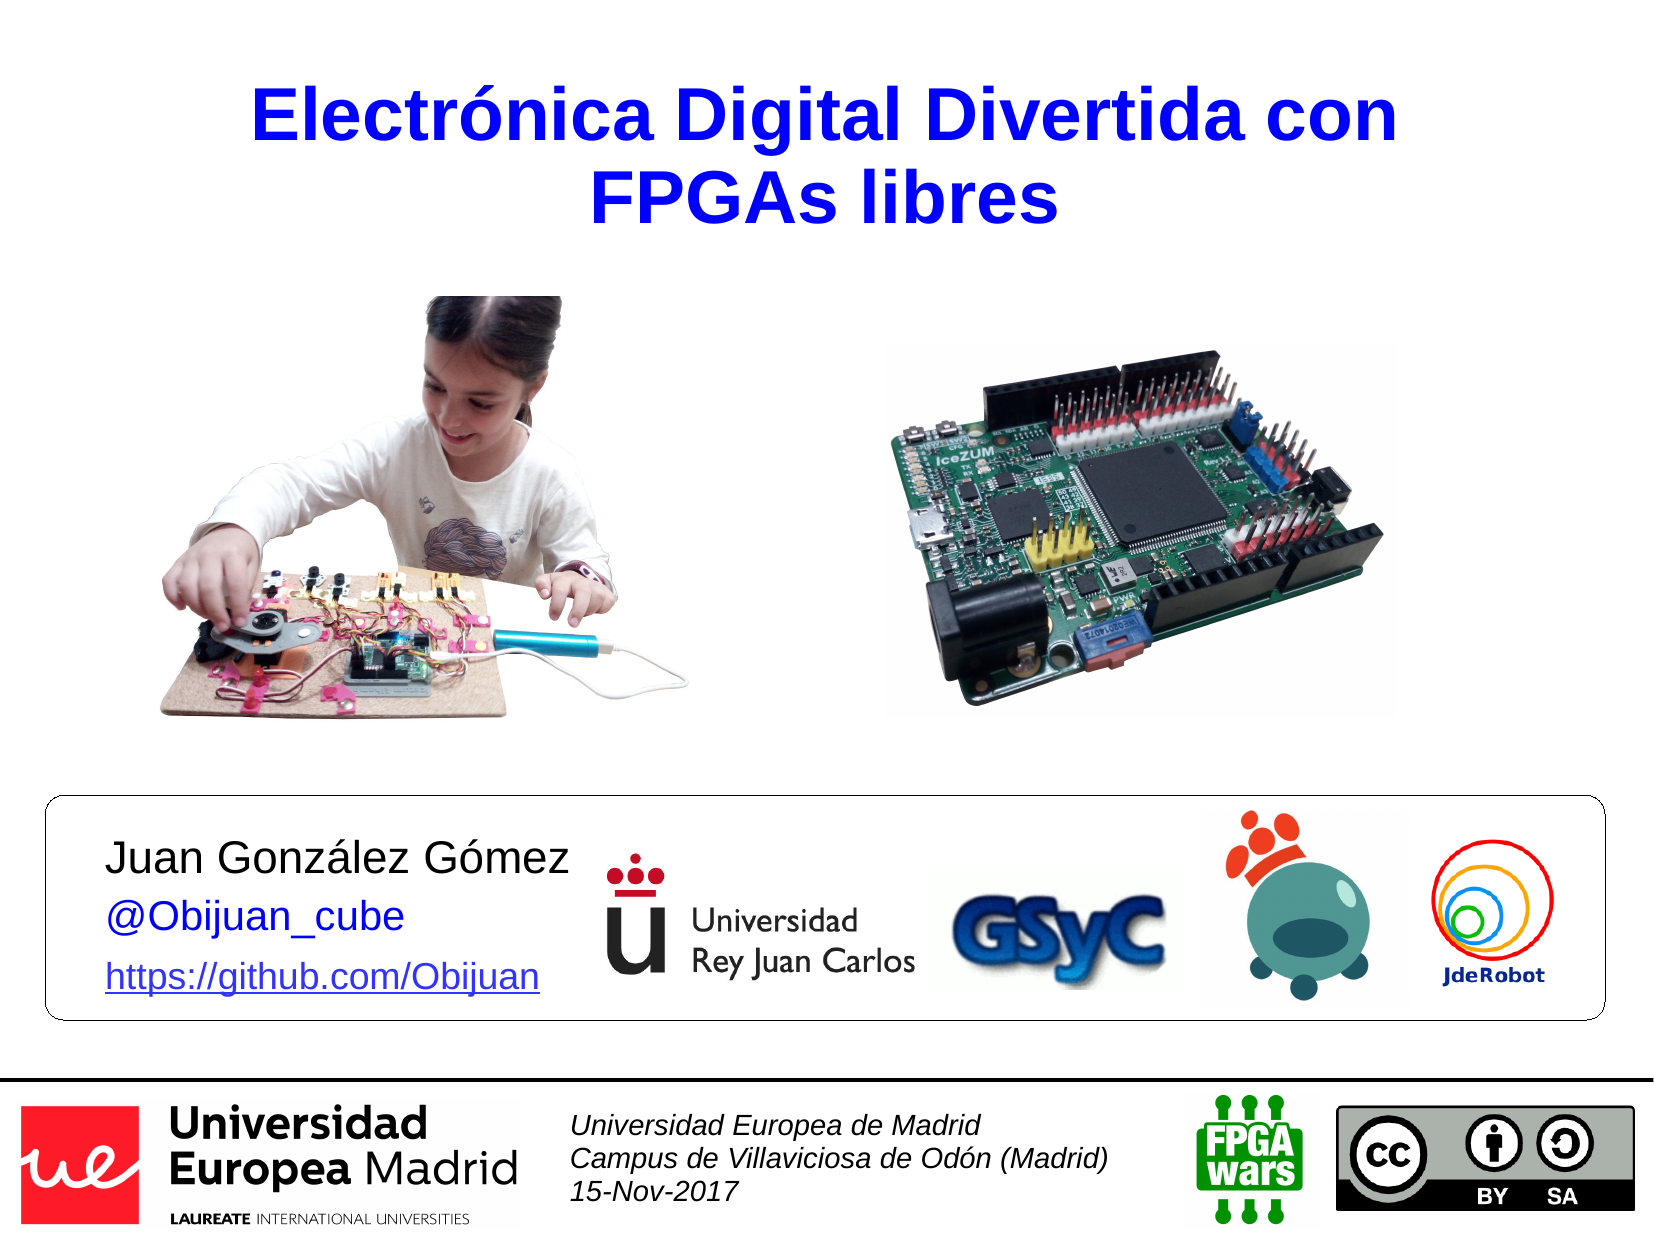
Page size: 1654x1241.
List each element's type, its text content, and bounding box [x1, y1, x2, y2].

picture [15, 1100, 522, 1231]
picture [135, 296, 721, 736]
picture [1336, 1094, 1636, 1221]
title Electrónica Digital Divertida con FPGAs libres [165, 45, 1486, 268]
text_box Universidad Europea de Madrid Campus de Villaviciosa de Odón (Madrid) 15-Nov-2017 [555, 1101, 1126, 1216]
text_box [45, 795, 1606, 1021]
picture [586, 840, 1186, 991]
text_box https://github.com/Obijuan [90, 948, 556, 1006]
picture [885, 344, 1396, 718]
picture [1185, 1094, 1321, 1230]
text_box @Obijuan_cube [90, 885, 451, 961]
picture [1200, 810, 1576, 1006]
text_box Juan González Gómez [90, 825, 601, 916]
